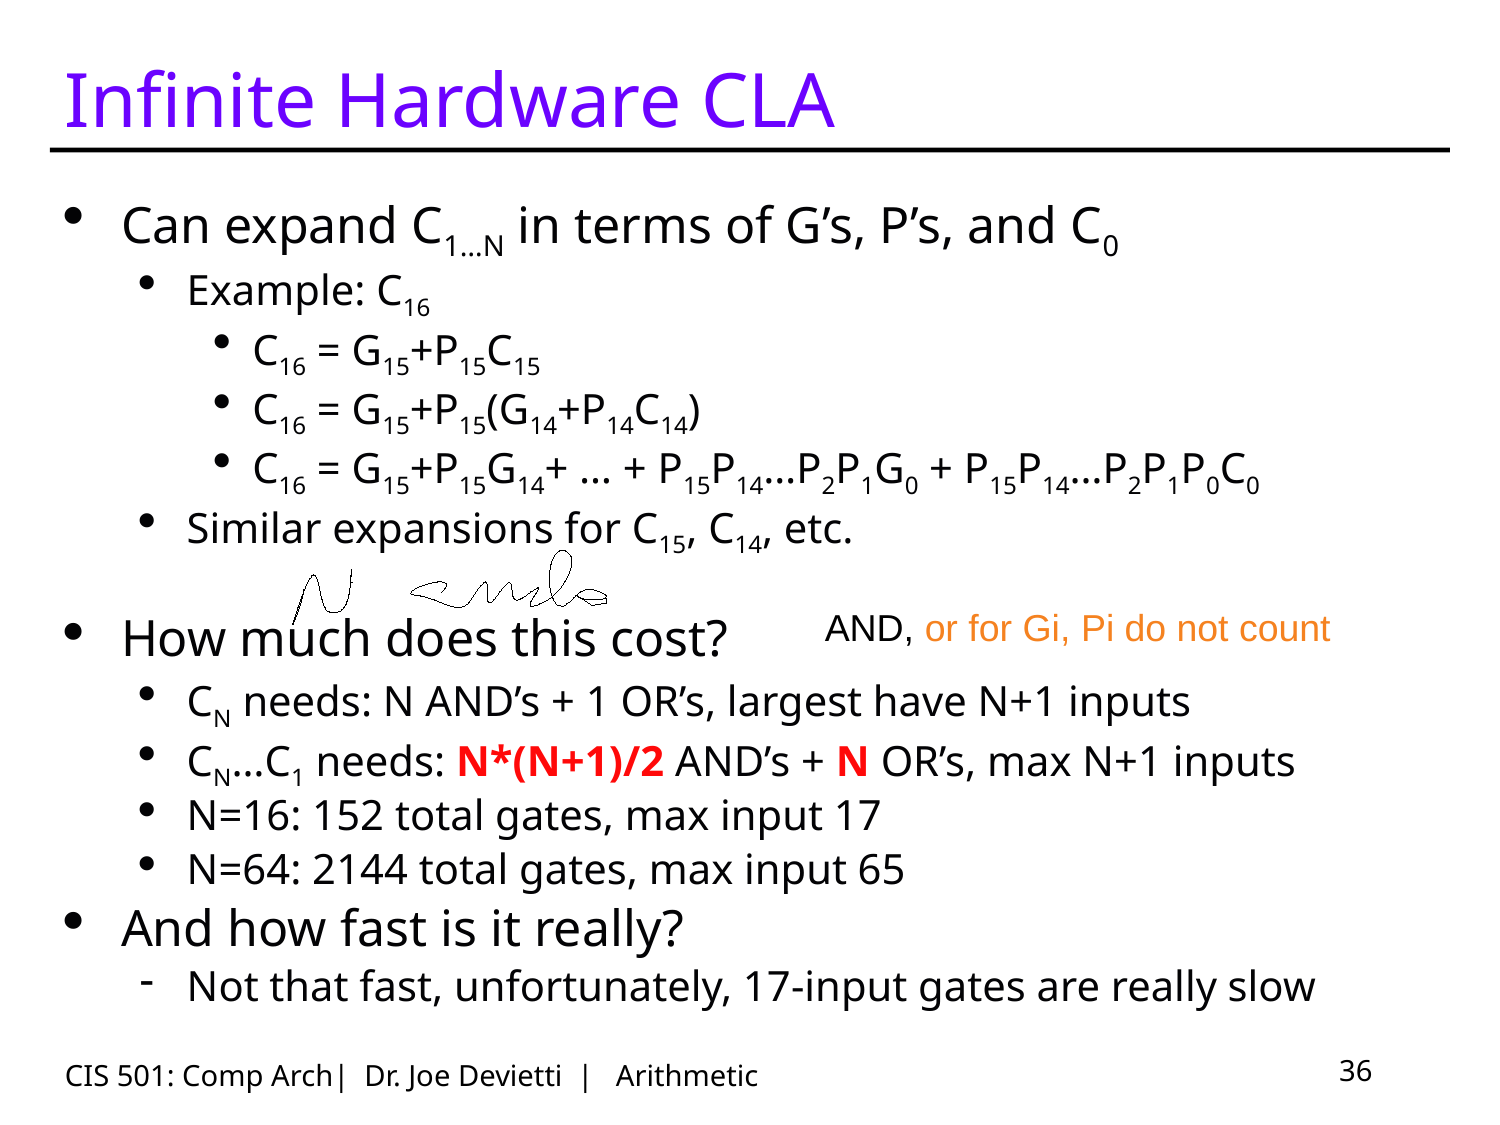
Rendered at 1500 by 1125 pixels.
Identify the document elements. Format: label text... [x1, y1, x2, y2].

text_box <number> [1074, 1049, 1388, 1100]
text_box CIS 501: Comp Arch| Dr. Joe Devietti | Arithmetic [49, 1049, 988, 1100]
text_box Can expand C1…N in terms of G’s, P’s, and C0 Example: C16 C16 = G15+P15C15 C16 = G15+P15(G14+P14C14) C16 = G15+P15G14+ … + P15P14…P2P1G0 + P15P14…P2P1P0C0 Similar expansions for C15, C14, etc. How much does this cost? CN needs: N AND’s + 1 OR’s, largest have N+1 inputs CN…C1 needs: N*(N+1)/2 AND’s + N OR’s, max N+1 inputs N=16: 152 total gates, max input 17 N=64: 2144 total gates, max input 65 And how fast is it really? Not that fast, unfortunately, 17-input gates are really slow [49, 187, 1450, 1025]
text_box AND, or for Gi, Pi do not count [810, 600, 1471, 657]
text_box Infinite Hardware CLA [49, 37, 1363, 150]
